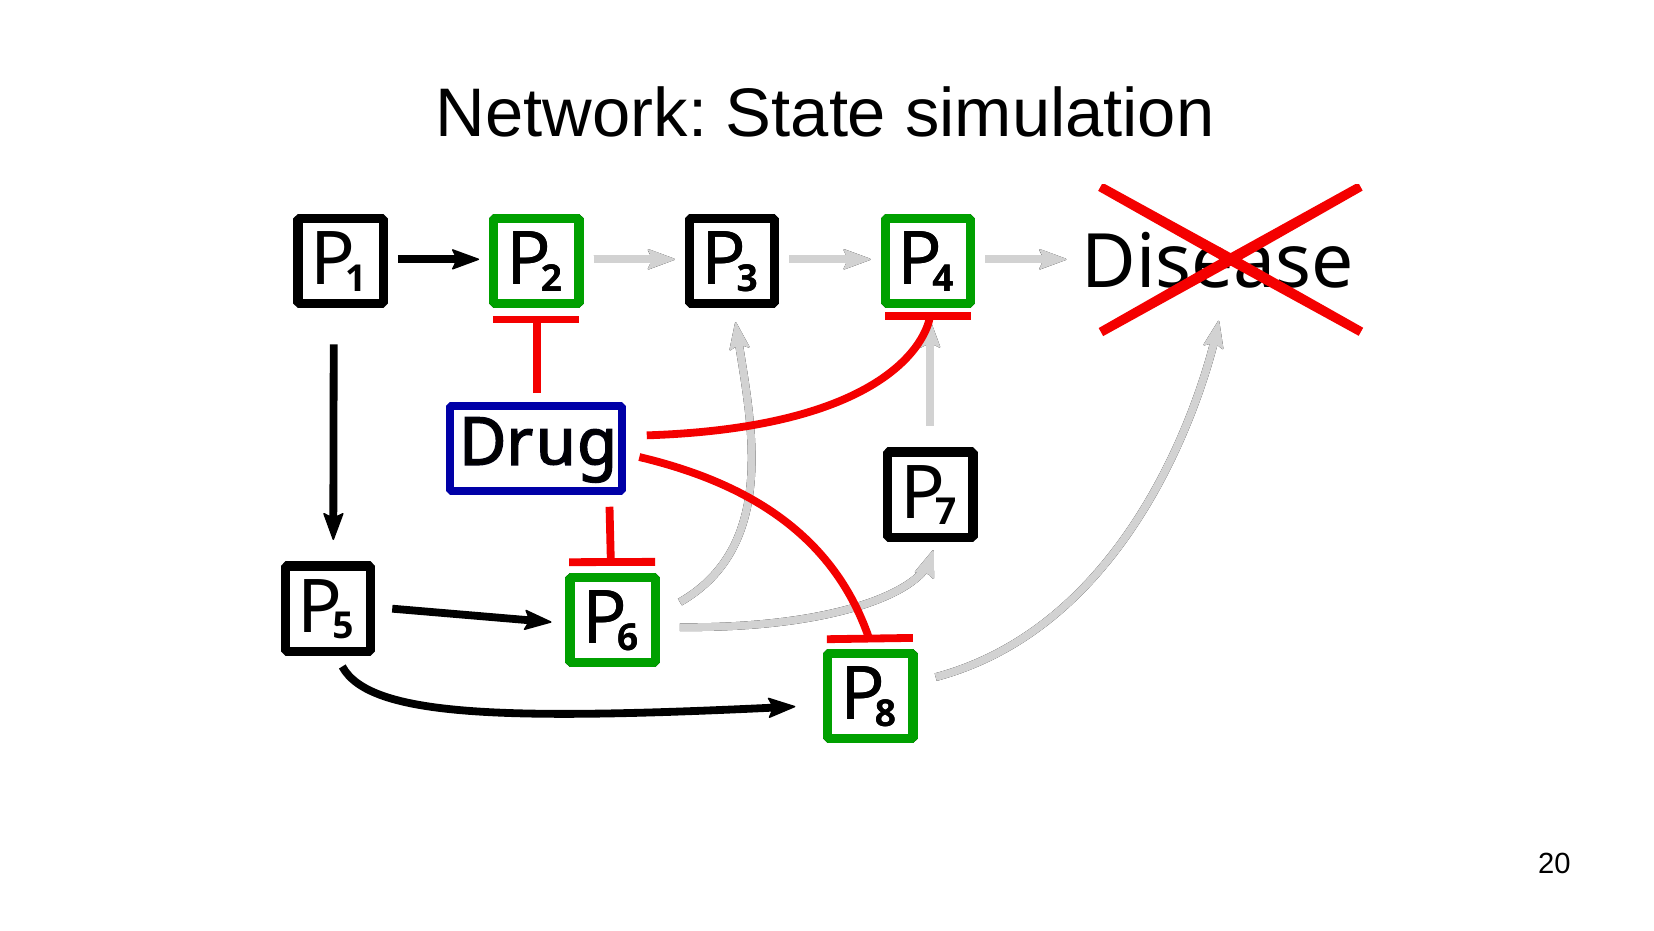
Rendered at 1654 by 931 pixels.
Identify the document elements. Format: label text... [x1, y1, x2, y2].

title Network: State simulation [80, 35, 1571, 191]
picture [280, 184, 1373, 744]
